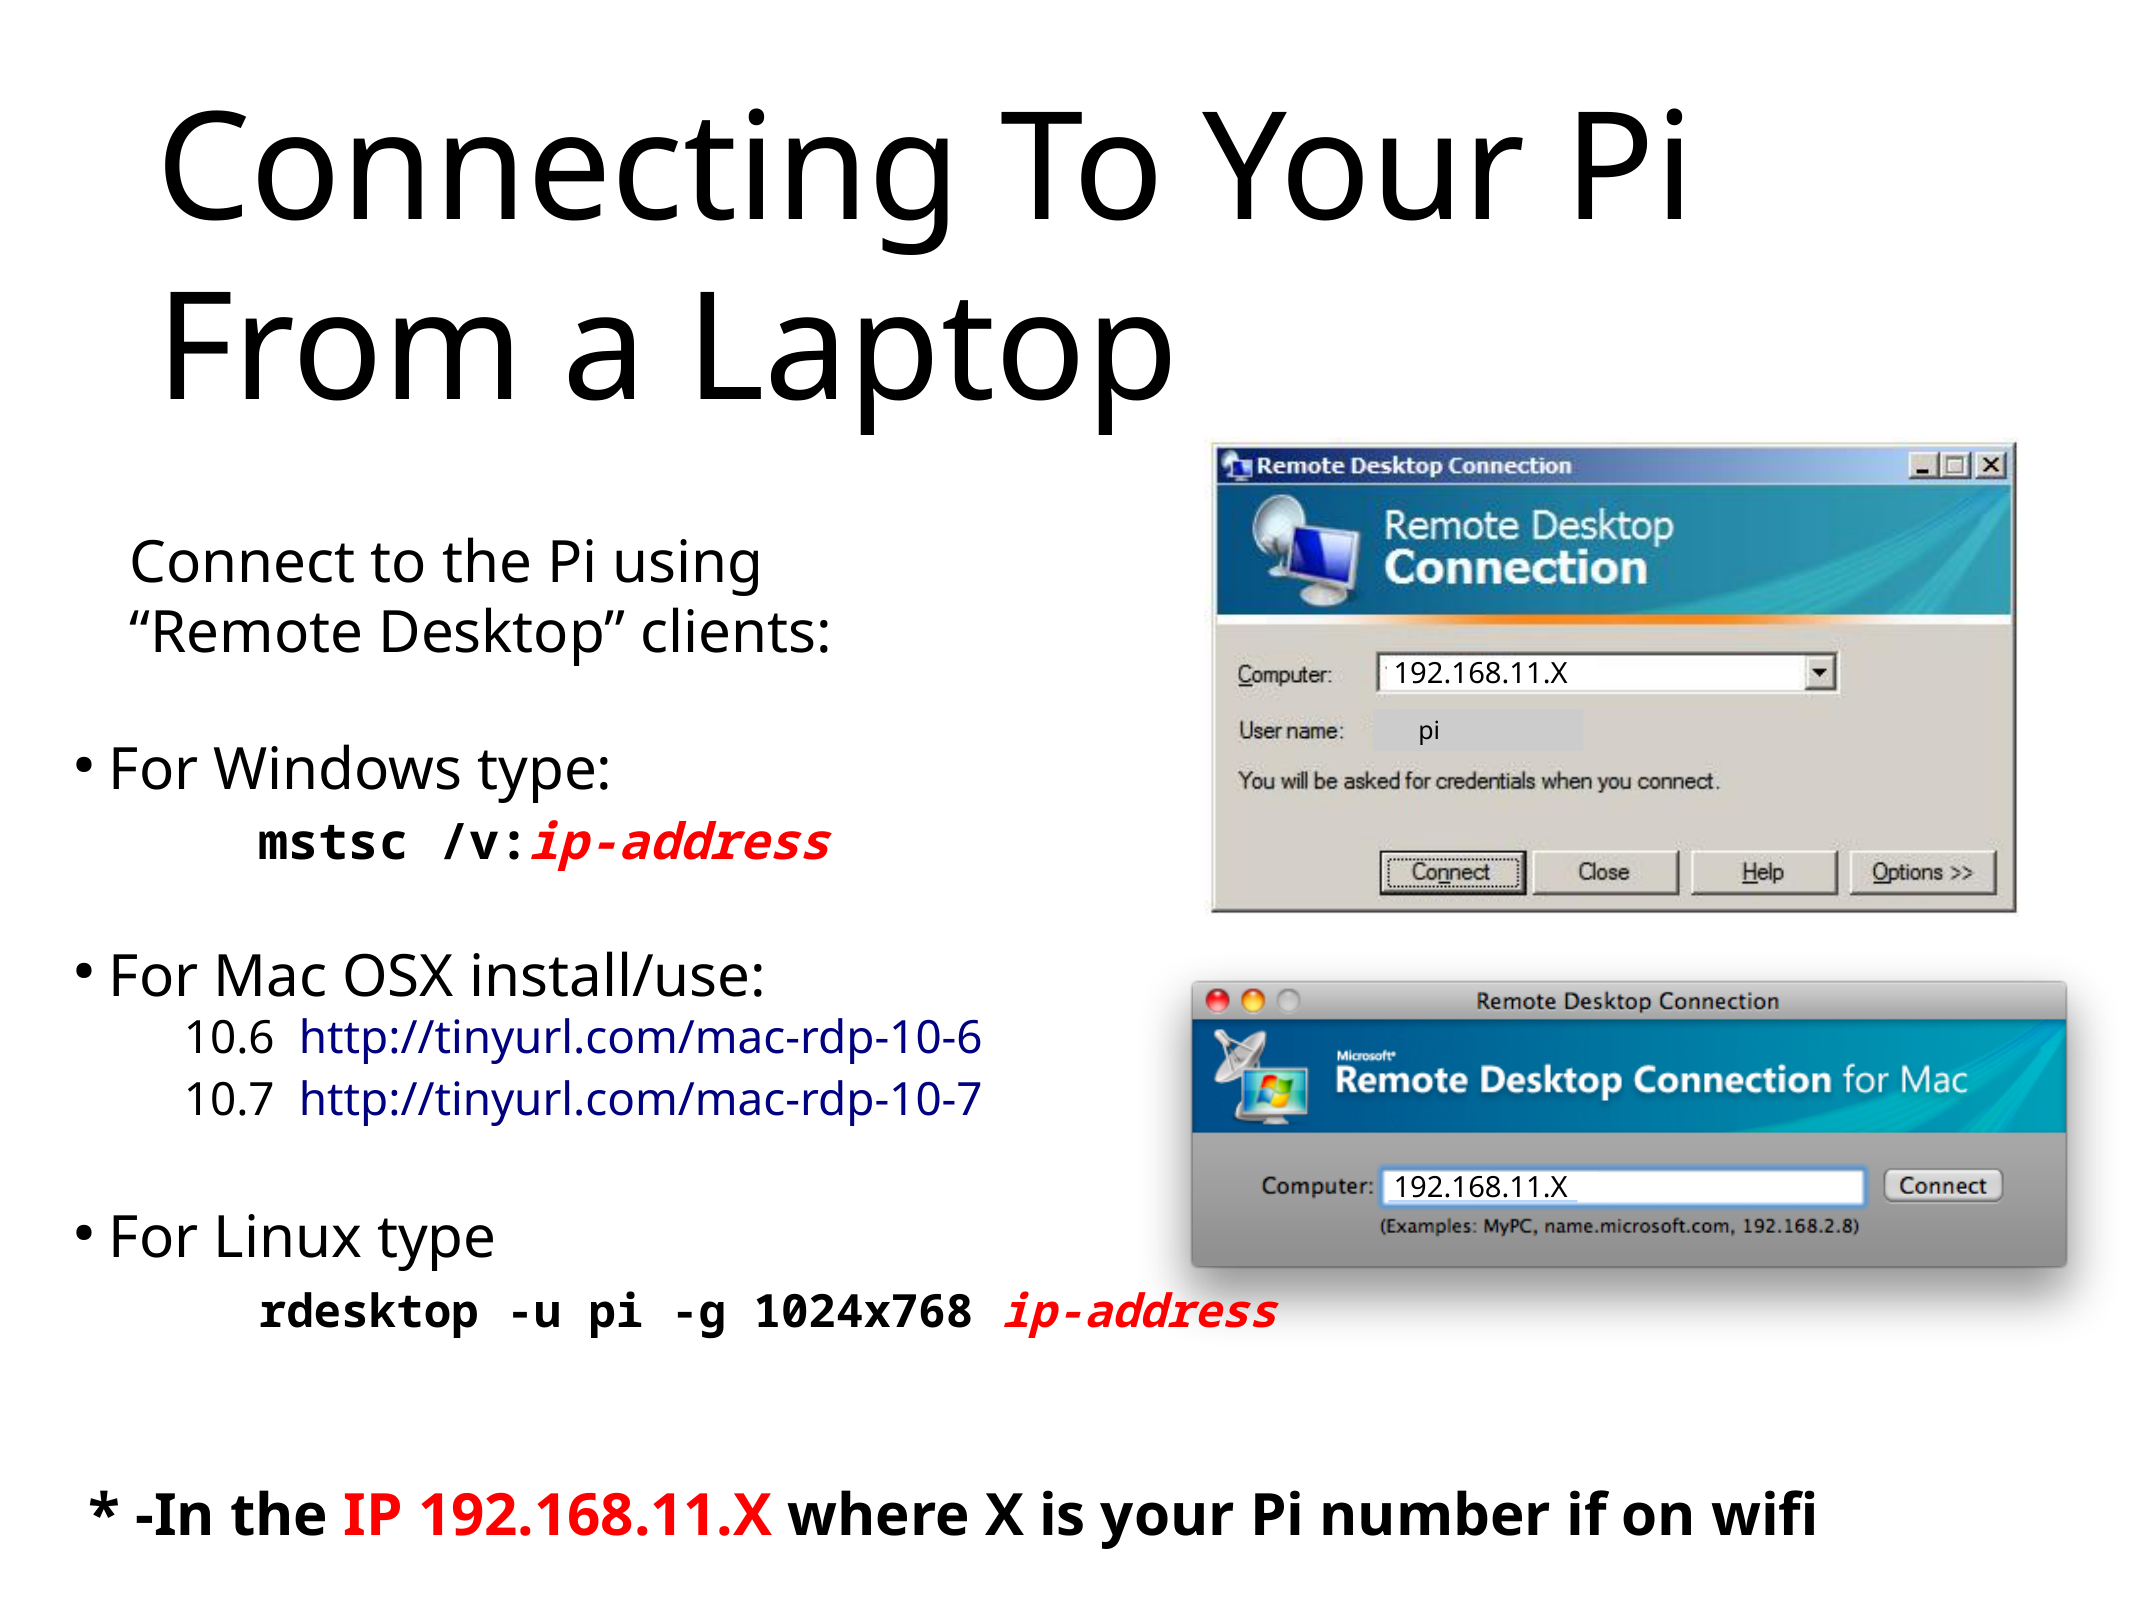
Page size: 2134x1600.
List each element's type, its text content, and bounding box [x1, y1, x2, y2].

picture [1204, 437, 2019, 917]
text_box 192.168.11.X [1386, 1171, 1598, 1200]
text_box * -In the IP 192.168.11.X where X is your Pi number if on wifi [88, 1476, 2101, 1600]
list Connect to the Pi using “Remote Desktop” clients: For Windows type: mstsc /v:ip-address For Mac OSX install/use: 10.6 http://tinyurl.com/mac-rdp-10-6 10.7 http://tinyurl.com/mac-rdp-10-7 For Linux type rdesktop -u pi -g 1024x768 ip-address [73, 486, 1282, 1518]
text_box pi [1372, 709, 1584, 752]
title Connecting To Your Pi From a Laptop [156, 72, 1978, 428]
picture [1282, 940, 2134, 1360]
text_box 192.168.11.X [1386, 658, 1598, 687]
